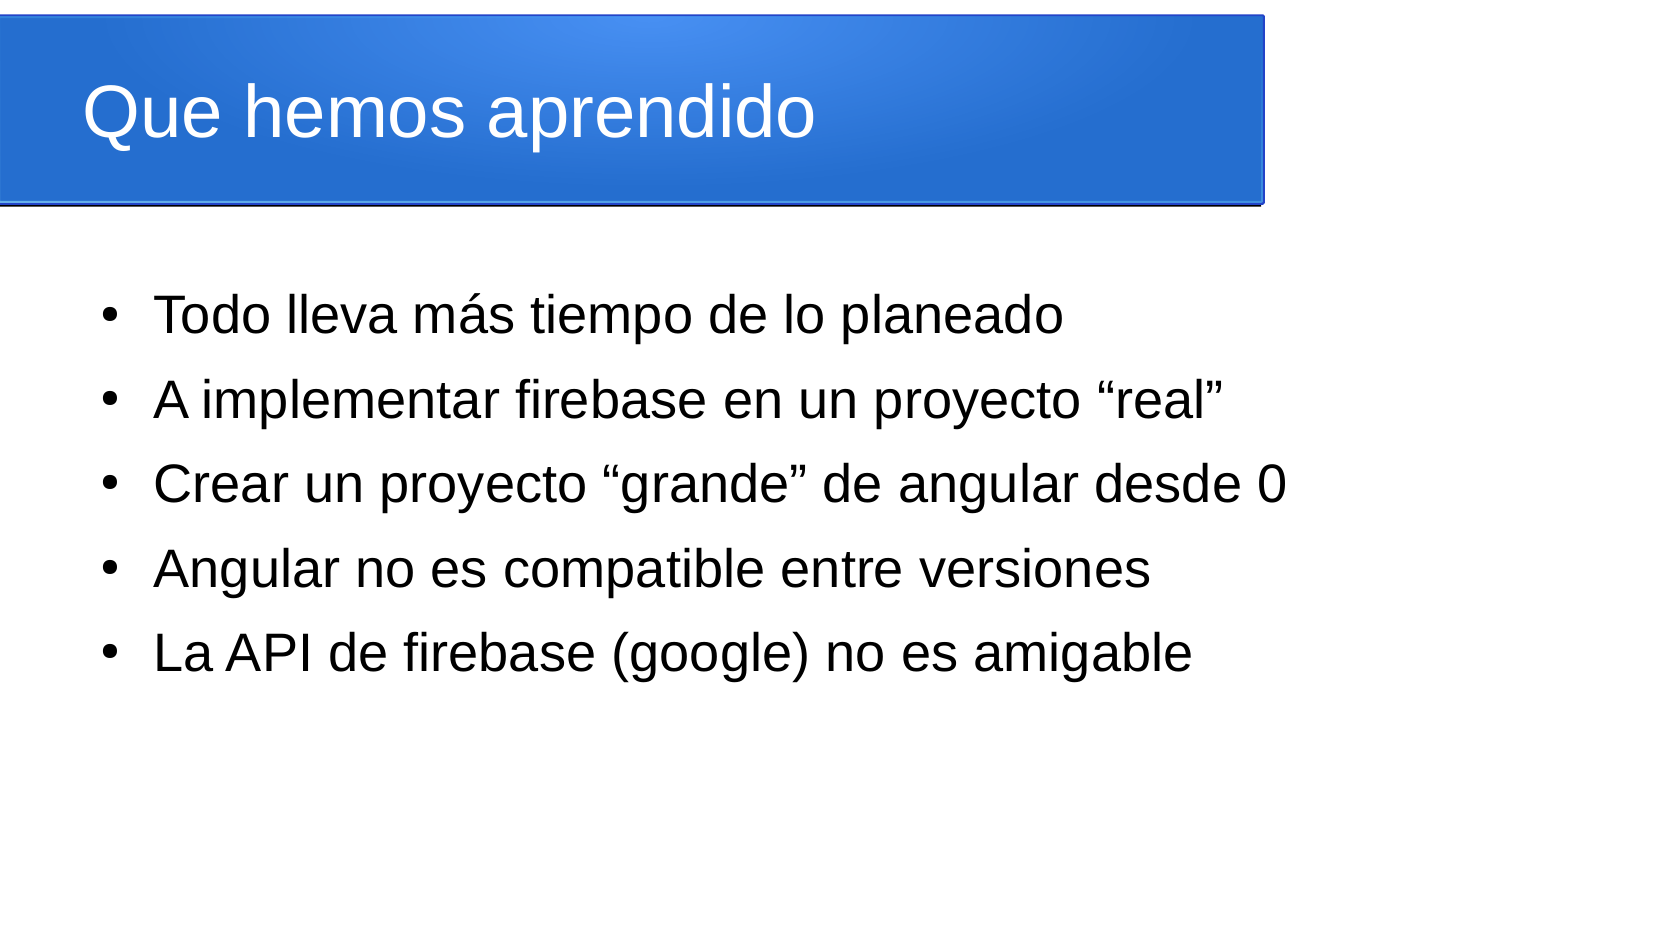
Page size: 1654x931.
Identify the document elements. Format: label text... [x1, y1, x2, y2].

title Que hemos aprendido [82, 35, 1235, 189]
list Todo lleva más tiempo de lo planeado A implementar firebase en un proyecto “real” Crear un proyecto “grande” de angular desde 0 Angular no es compatible entre versiones La API de firebase (google) no es amigable [82, 285, 1571, 764]
